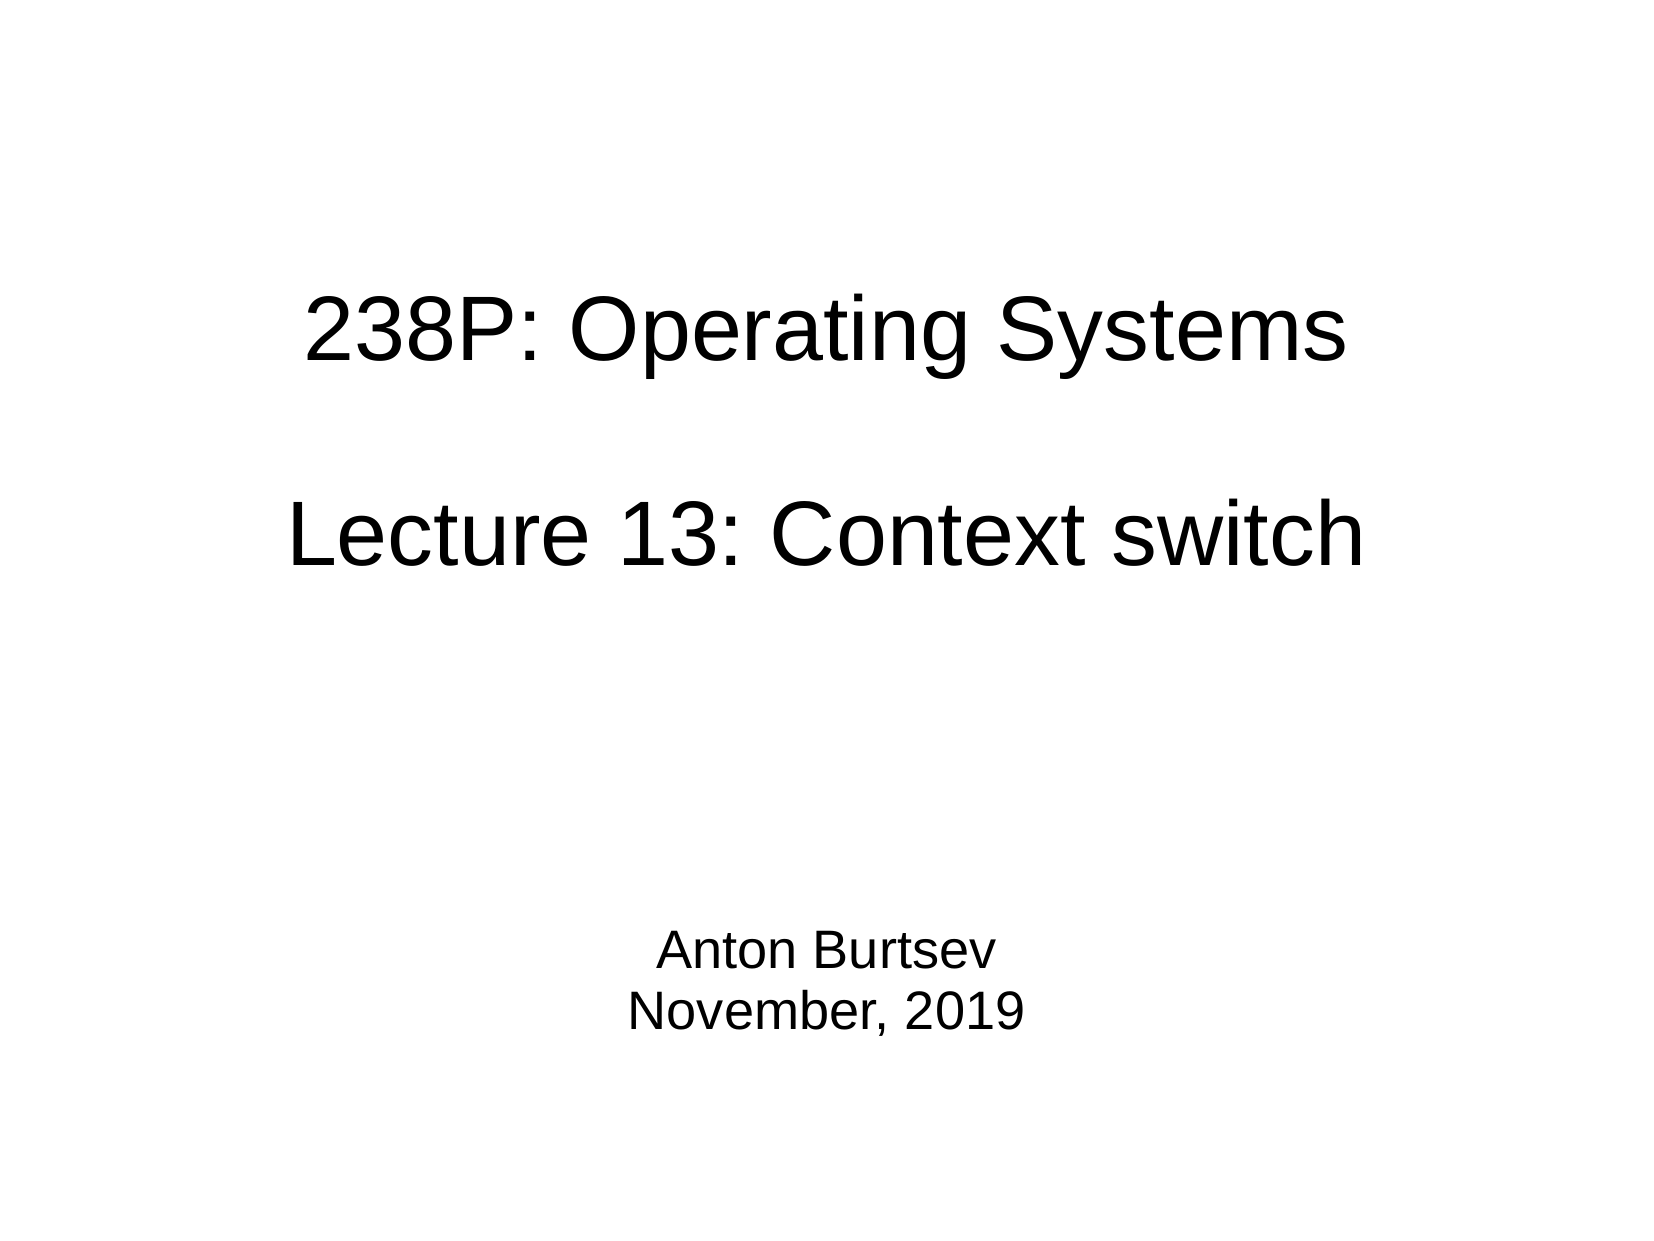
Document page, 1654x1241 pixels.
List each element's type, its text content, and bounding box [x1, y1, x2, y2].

subtitle Anton Burtsev November, 2019 [82, 637, 1571, 1109]
title 238P: Operating Systems Lecture 13: Context switch [82, 113, 1571, 637]
